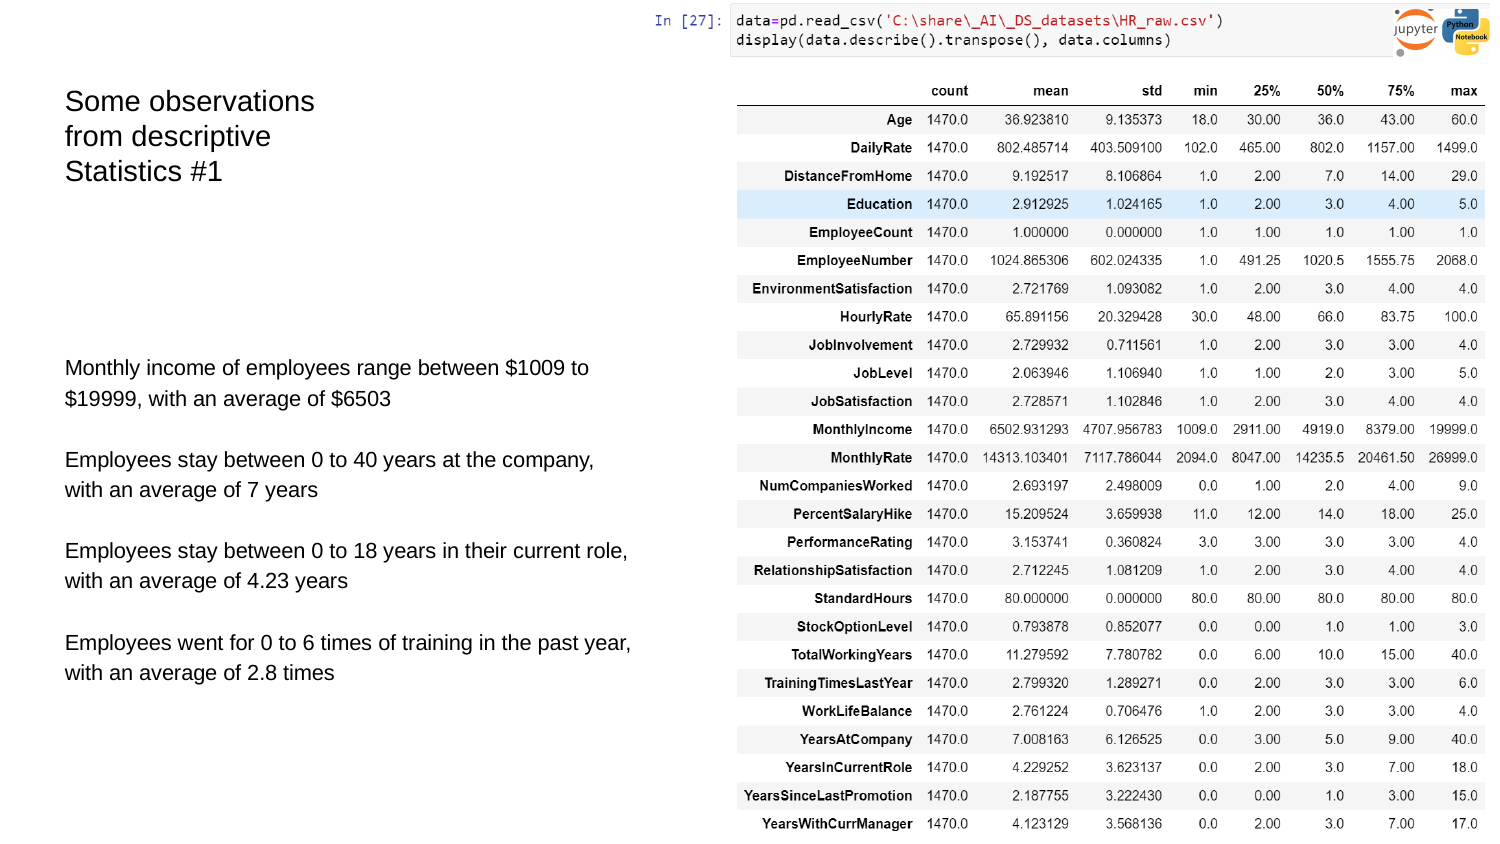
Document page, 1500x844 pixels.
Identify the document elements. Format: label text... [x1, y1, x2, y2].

title Some observations from descriptive Statistics #1 [49, 67, 652, 173]
picture [652, 0, 1490, 844]
text_box Monthly income of employees range between $1009 to $19999, with an average of $6503 Employees stay between 0 to 40 years at the company, with an average of 7 years Employees stay between 0 to 18 years in their current role, with an average of 4.23 years Employees went for 0 to 6 times of training in the past year, with an average of 2.8 times [49, 335, 653, 801]
